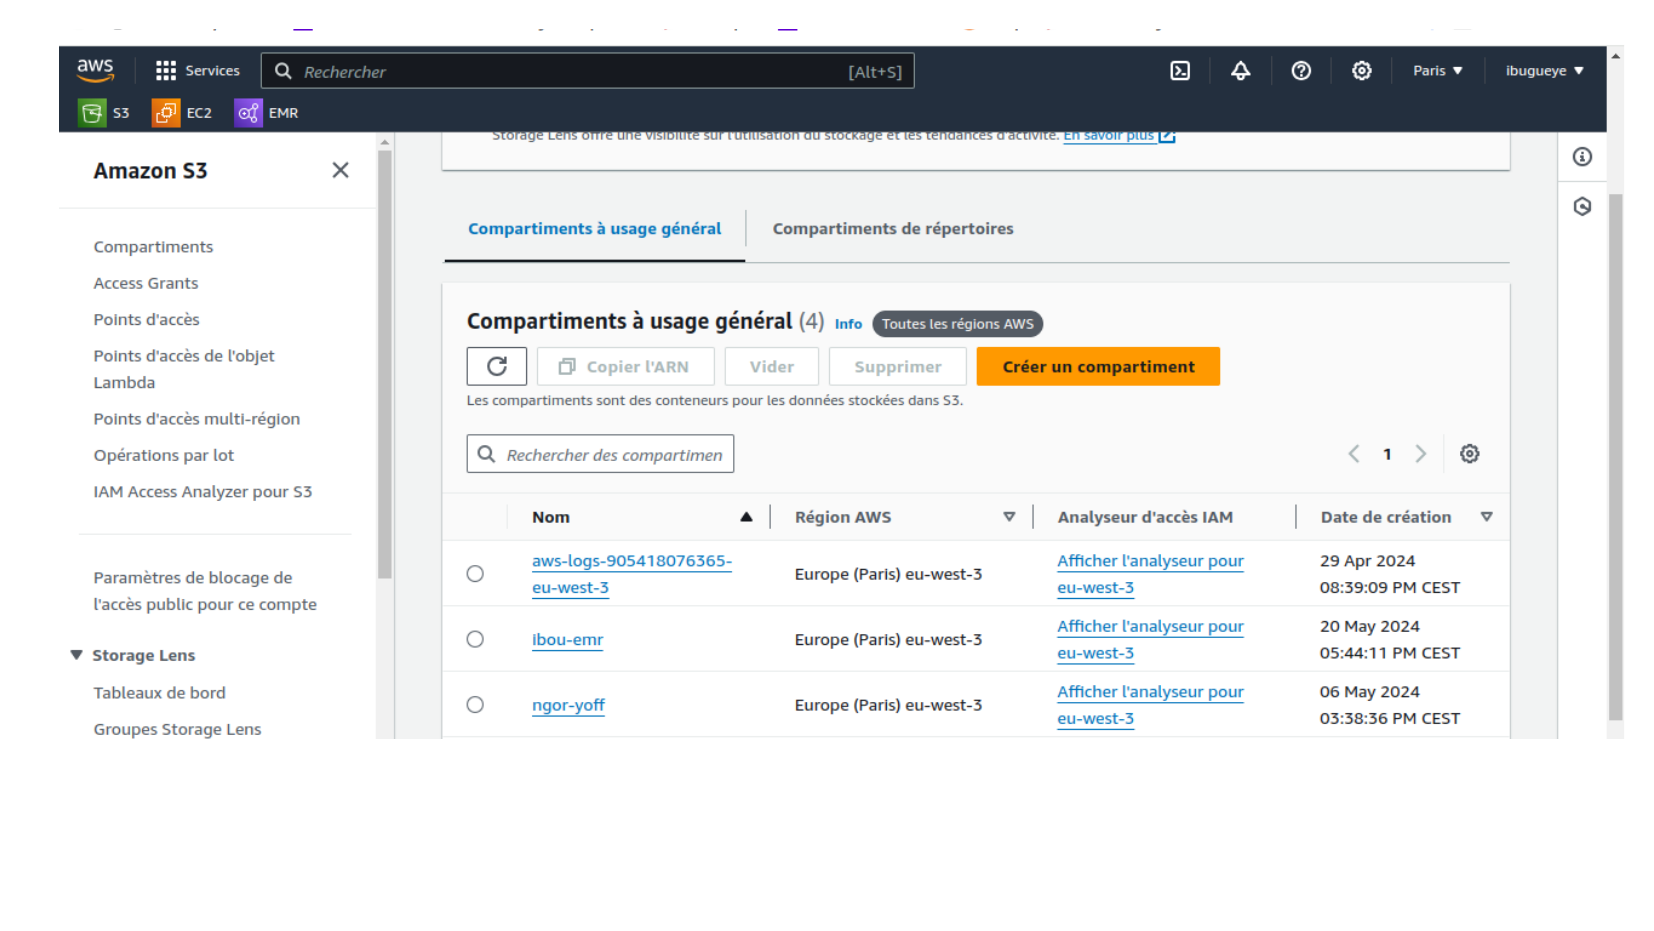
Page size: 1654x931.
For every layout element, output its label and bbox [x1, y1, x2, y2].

picture [59, 29, 1625, 739]
